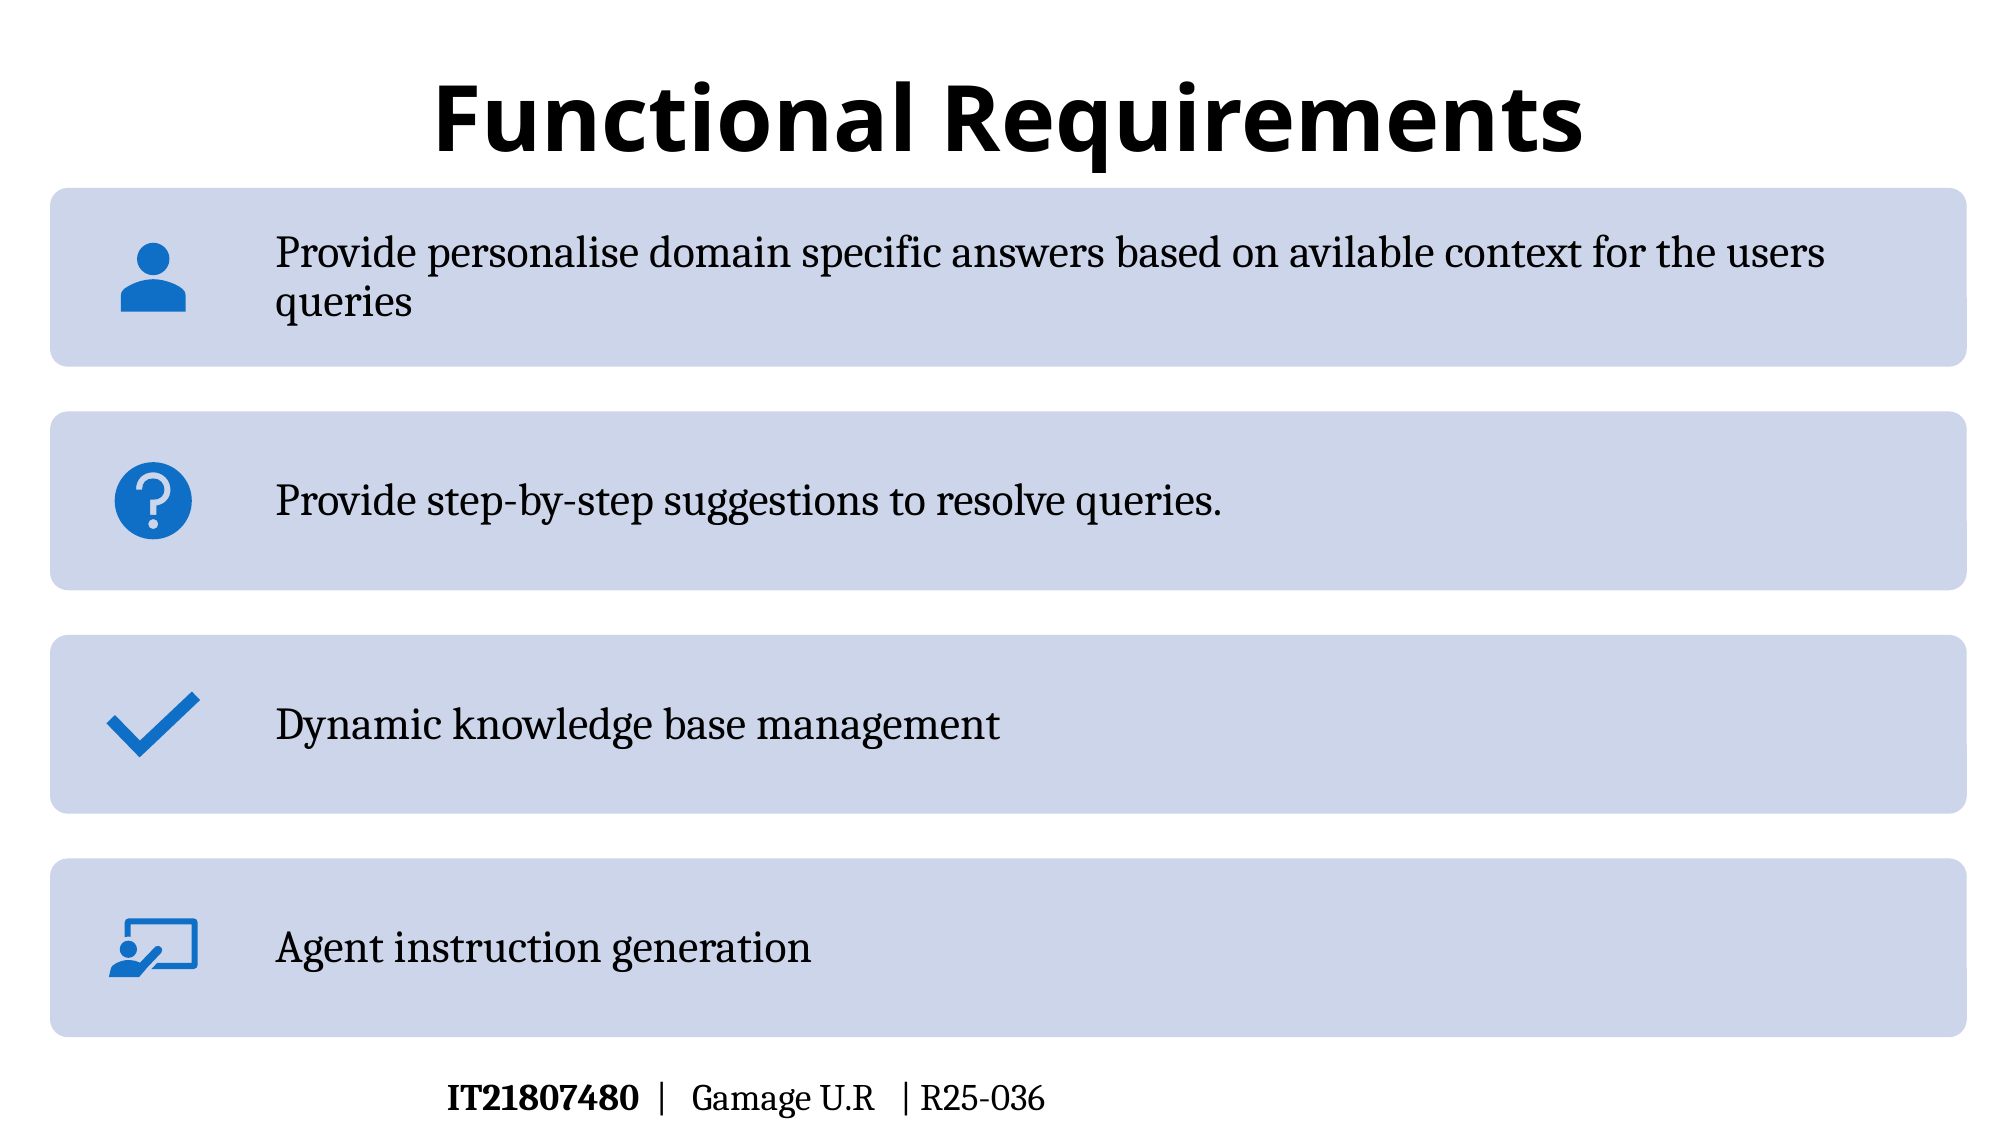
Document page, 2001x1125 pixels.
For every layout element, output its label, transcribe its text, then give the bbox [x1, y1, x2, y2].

text_box Provide step-by-step suggestions to resolve queries. [256, 411, 1967, 591]
text_box IT21807480 | Gamage U.R | R25-036 [432, 1065, 1550, 1125]
text_box [50, 858, 256, 1038]
text_box Agent instruction generation [256, 858, 1967, 1038]
text_box Provide personalise domain specific answers based on avilable context for the users queries [256, 187, 1967, 367]
text_box [50, 187, 256, 367]
text_box Dynamic knowledge base management [256, 634, 1967, 814]
text_box [50, 634, 256, 814]
title Functional Requirements [50, 50, 1967, 180]
text_box [50, 411, 256, 591]
